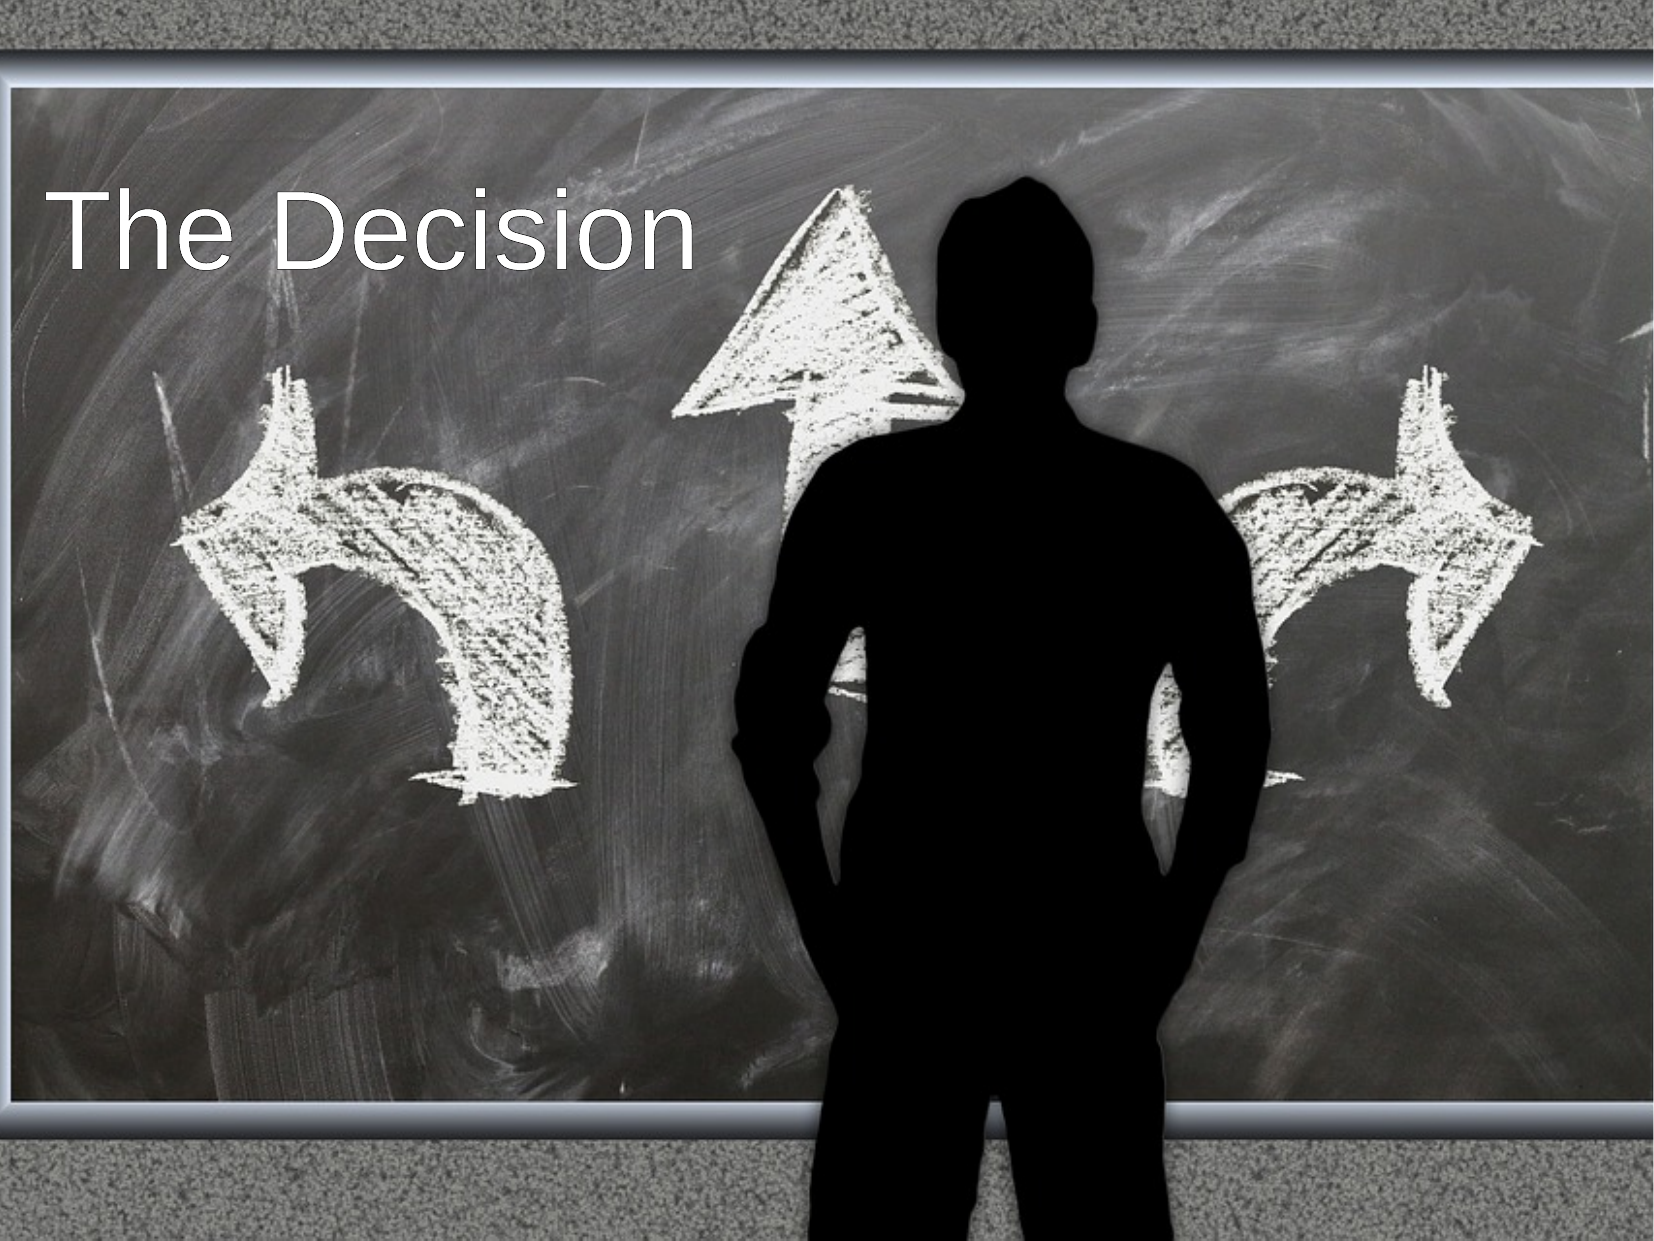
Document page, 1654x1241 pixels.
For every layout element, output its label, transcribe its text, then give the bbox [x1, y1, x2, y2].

picture [0, 0, 1654, 1241]
subtitle The Decision [7, 75, 736, 386]
